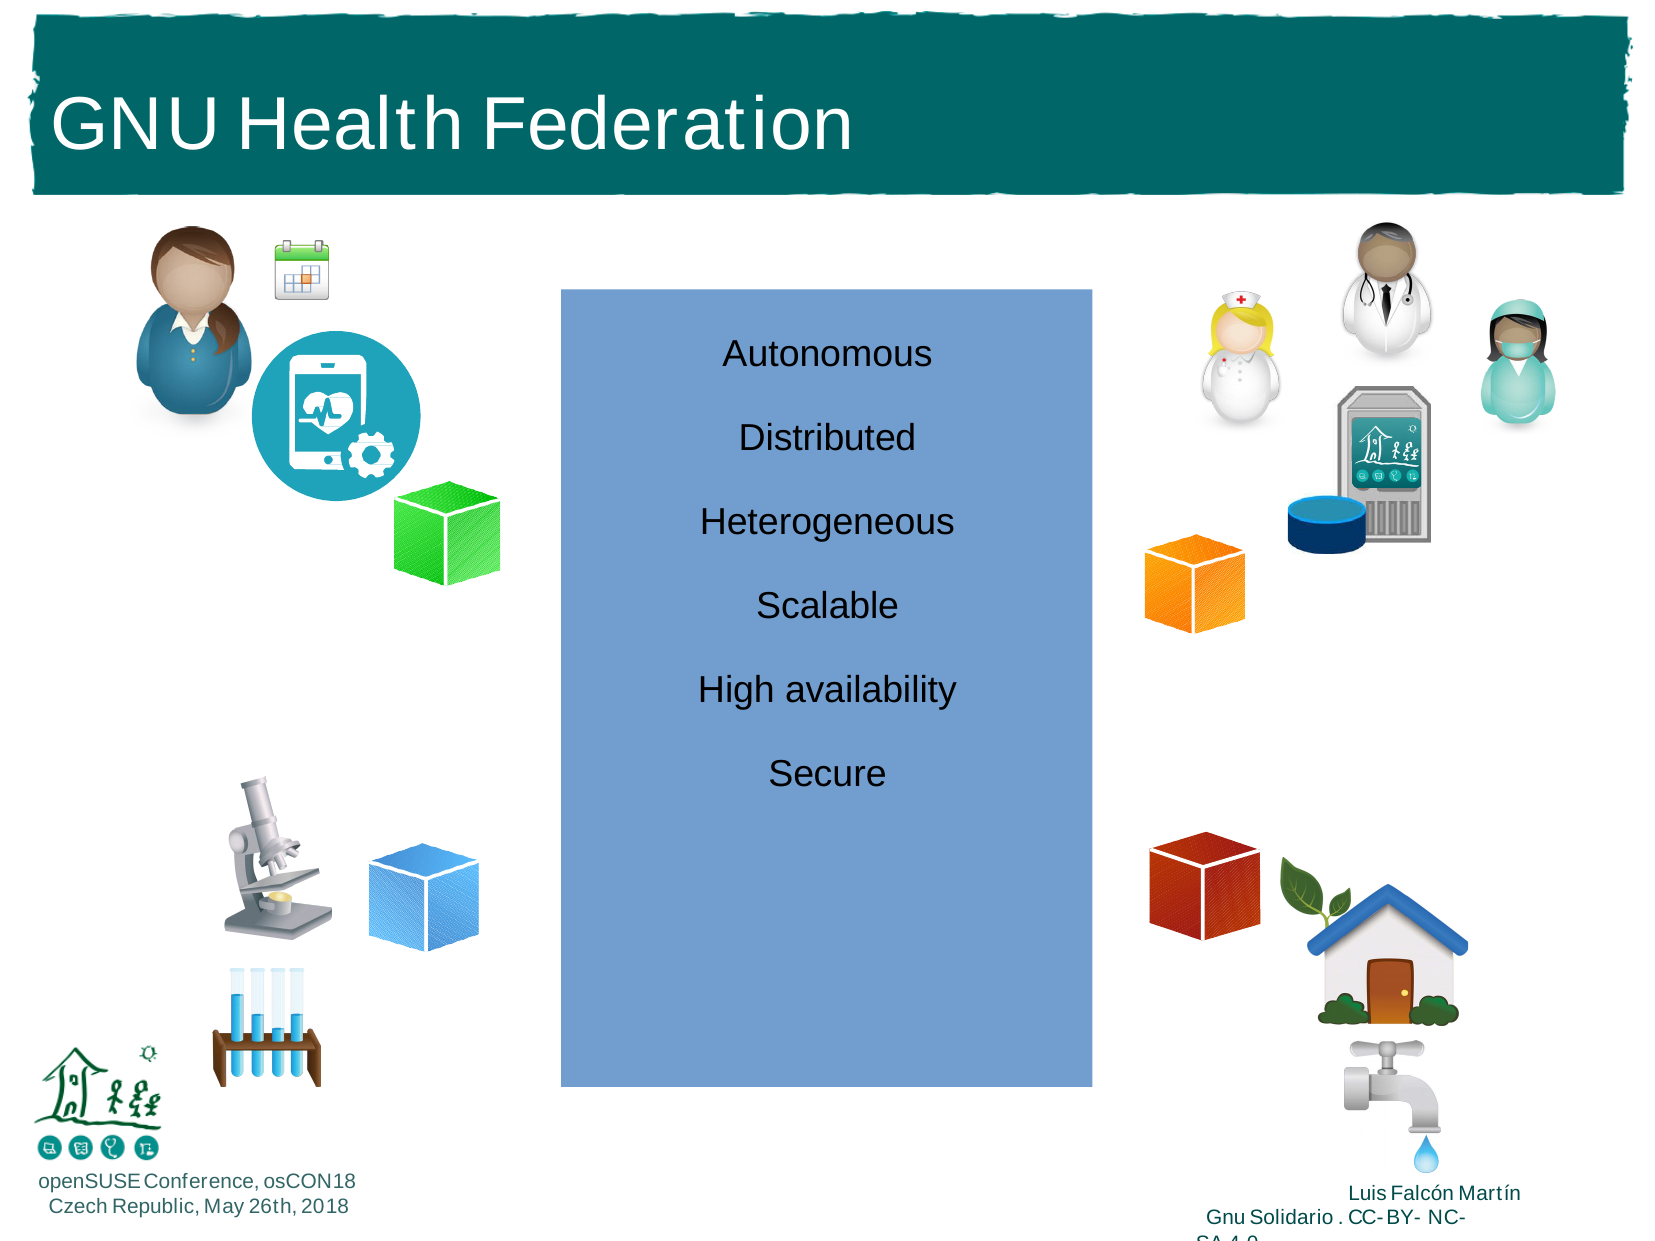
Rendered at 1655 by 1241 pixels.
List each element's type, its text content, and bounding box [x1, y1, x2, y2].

text_box [369, 844, 479, 952]
text_box [1145, 535, 1245, 633]
text_box [1467, 289, 1569, 434]
text_box [394, 482, 500, 586]
text_box [1187, 280, 1431, 553]
text_box [118, 217, 421, 502]
title GNUHealthFederation [48, 74, 1607, 179]
text_box [1149, 831, 1261, 941]
text_box [1344, 1040, 1441, 1173]
text_box [212, 968, 321, 1087]
text_box [1280, 857, 1468, 1026]
text_box openSUSEConference,osCON18 CzechRepublic,May26th,2018 [36, 1167, 361, 1218]
text_box [224, 776, 332, 939]
text_box LuisFalcónMartín GnuSolidario.CC-BY-NC-SA4.0 [1193, 1179, 1531, 1230]
text_box [1332, 214, 1443, 366]
text_box Autonomous Distributed Heterogeneous Scalable High availability Secure [561, 289, 1093, 1087]
